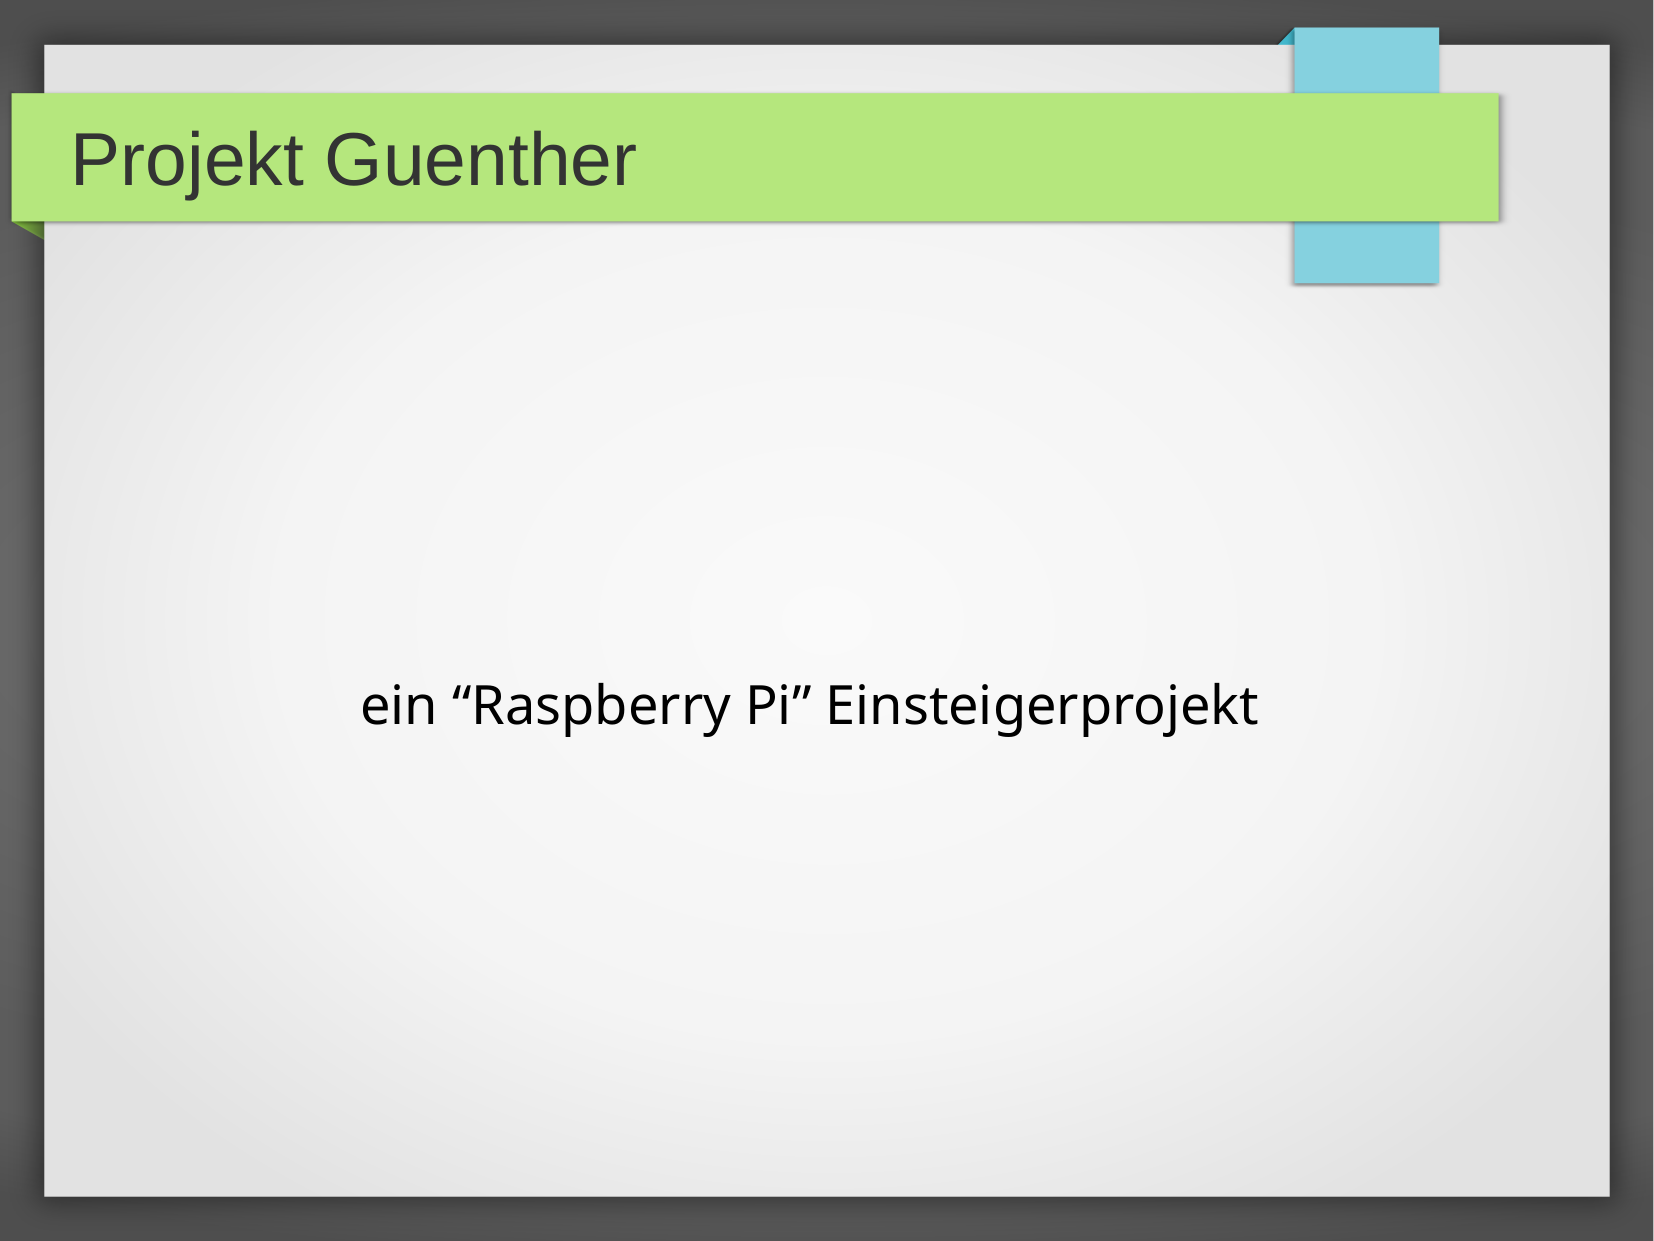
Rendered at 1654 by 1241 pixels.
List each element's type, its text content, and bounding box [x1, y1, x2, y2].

subtitle ein “Raspberry Pi” Einsteigerprojekt [82, 343, 1538, 1063]
picture [0, 0, 1654, 1241]
title Projekt Guenther [70, 106, 1229, 213]
